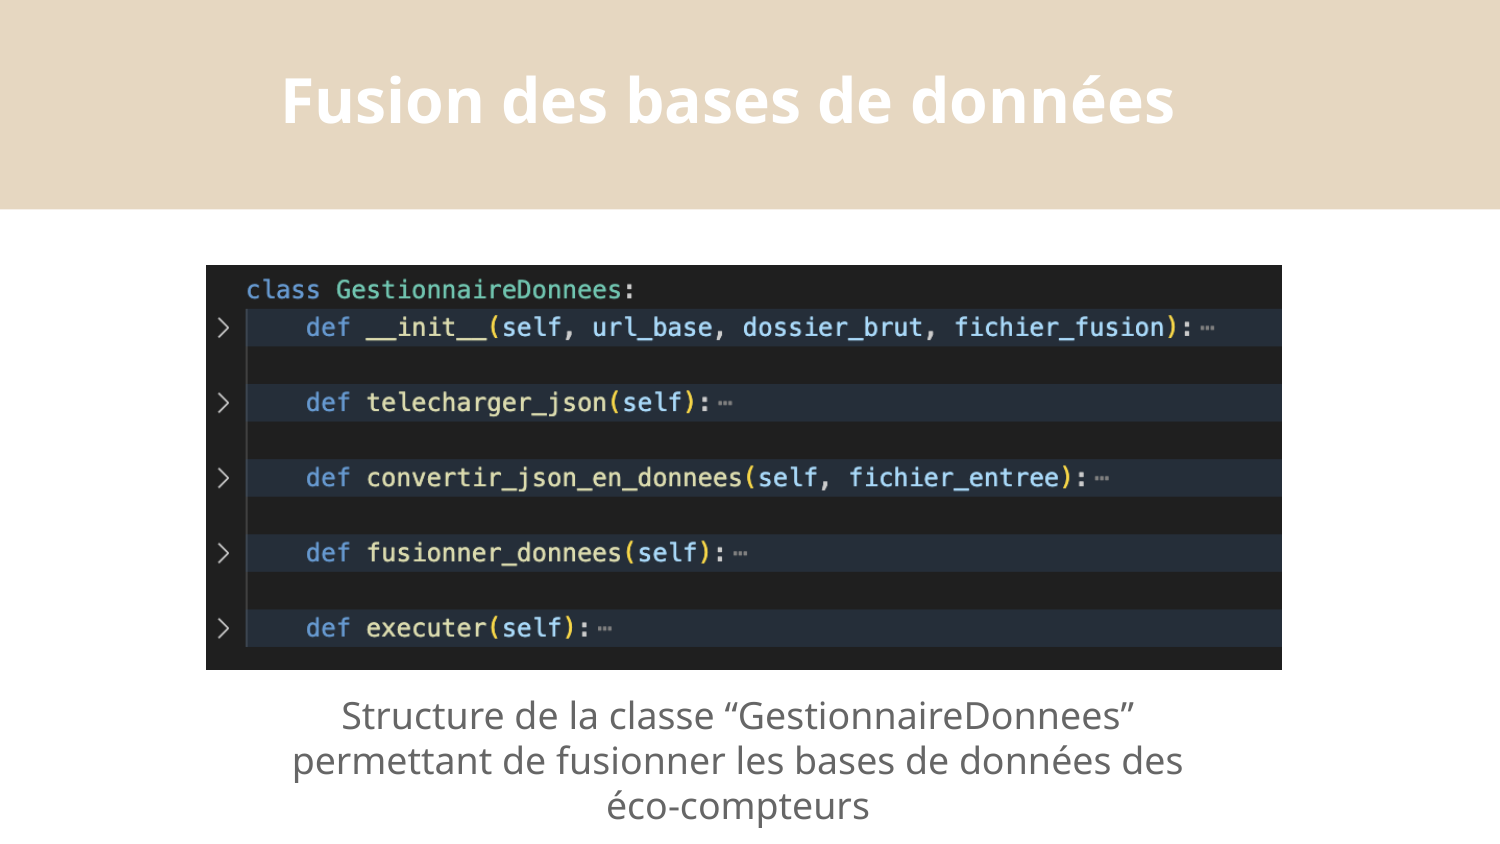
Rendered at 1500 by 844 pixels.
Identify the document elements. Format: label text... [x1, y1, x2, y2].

text_box Structure de la classe “GestionnaireDonnees” permettant de fusionner les bases de données des éco-compteurs [265, 676, 1211, 778]
title Fusion des bases de données [38, 45, 1434, 170]
picture [206, 265, 1282, 670]
